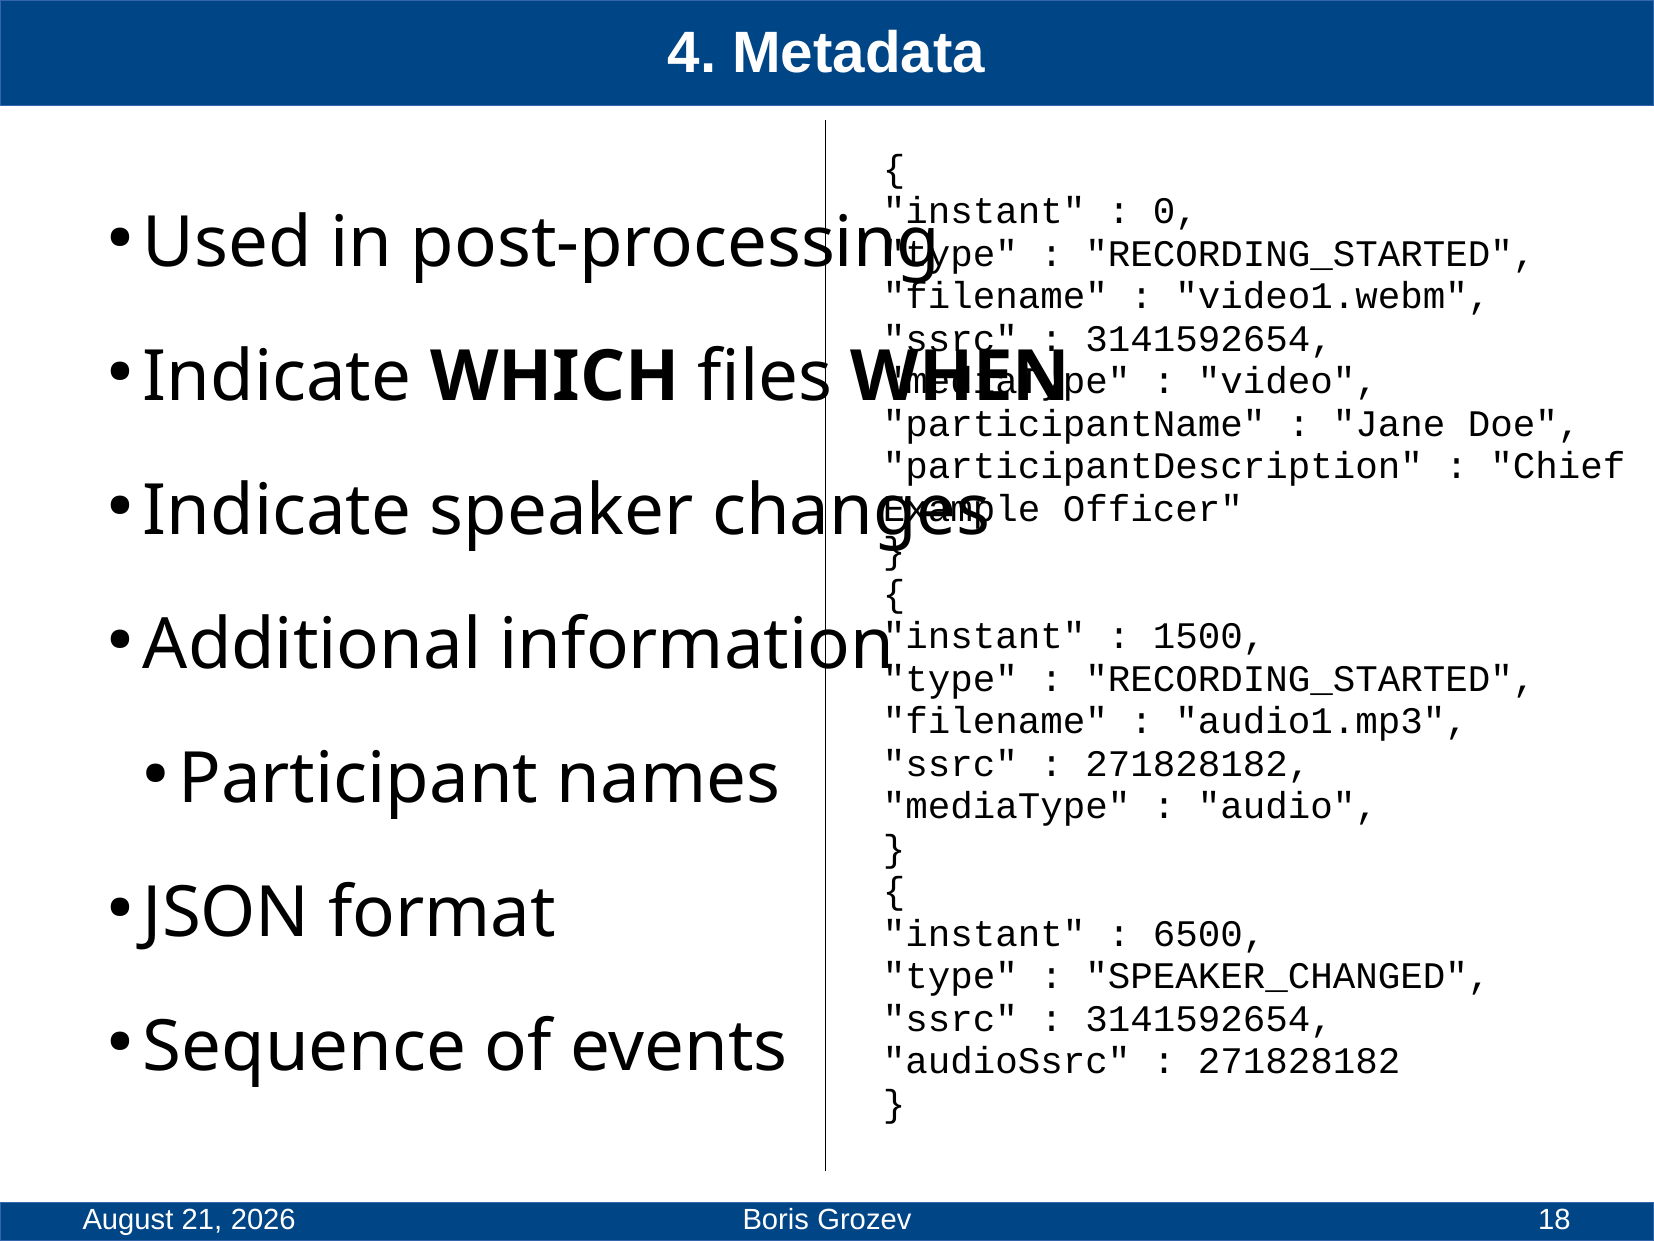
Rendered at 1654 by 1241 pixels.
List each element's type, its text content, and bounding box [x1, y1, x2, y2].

text_box { "instant" : 0, "type" : "RECORDING_STARTED", "filename" : "video1.webm", "ssrc" : 3141592654, "mediaType" : "video", "participantName" : "Jane Doe", "participantDescription" : "Chief Example Officer" } { "instant" : 1500, "type" : "RECORDING_STARTED", "filename" : "audio1.mp3", "ssrc" : 271828182, "mediaType" : "audio", } { "instant" : 6500, "type" : "SPEAKER_CHANGED", "ssrc" : 3141592654, "audioSsrc" : 271828182 } [868, 142, 1641, 1136]
text_box Used in post-processing Indicate WHICH files WHEN Indicate speaker changes Additional information Participant names JSON format Sequence of events [92, 183, 716, 998]
title 4. Metadata [0, 0, 1654, 106]
